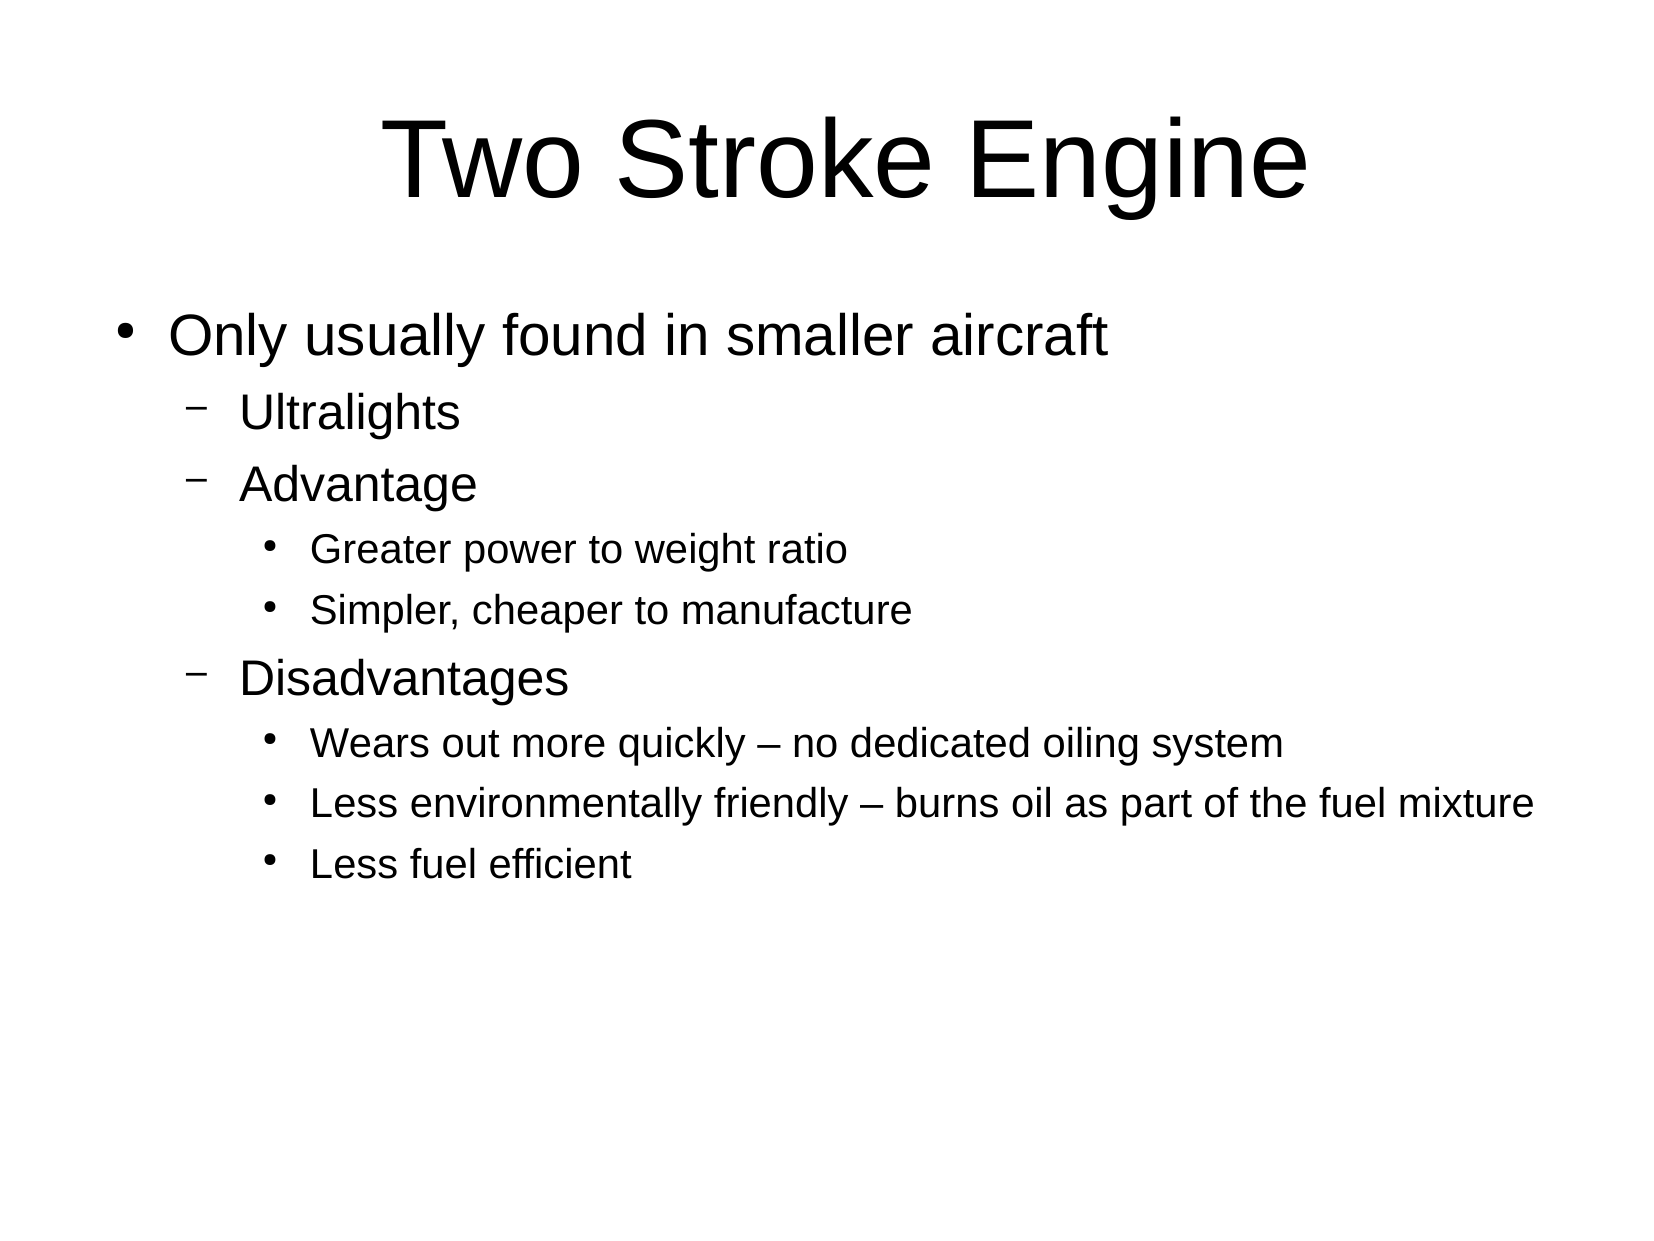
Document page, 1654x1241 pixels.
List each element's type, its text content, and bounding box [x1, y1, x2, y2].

title Two Stroke Engine [82, 49, 1571, 257]
list Only usually found in smaller aircraft Ultralights Advantage Greater power to weight ratio Simpler, cheaper to manufacture Disadvantages Wears out more quickly – no dedicated oiling system Less environmentally friendly – burns oil as part of the fuel mixture Less fuel efficient [82, 289, 1571, 1108]
